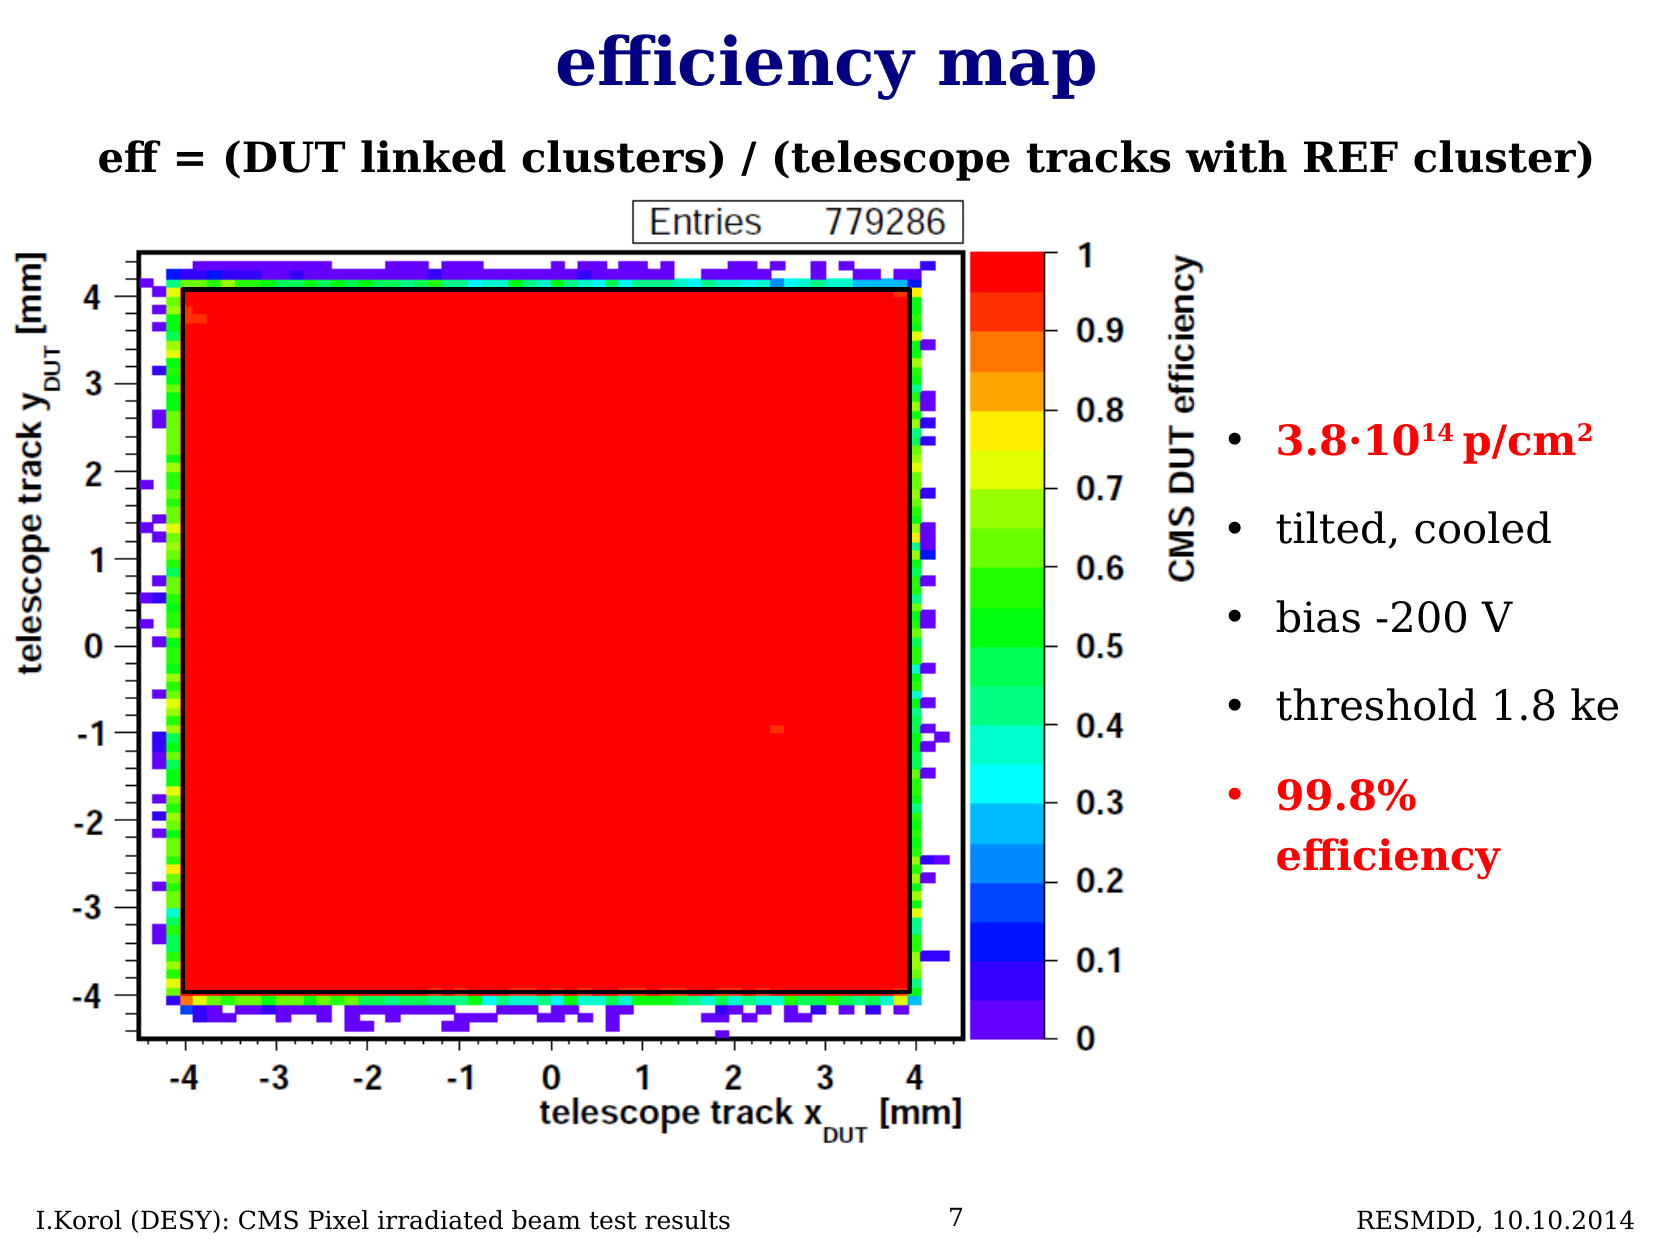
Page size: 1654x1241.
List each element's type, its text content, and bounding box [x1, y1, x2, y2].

list 3.8·1014 p/cm2 tilted, cooled bias -200 V threshold 1.8 ke 99.8% efficiency [1222, 326, 1640, 881]
title efficiency map [0, 16, 1654, 108]
text_box eff = (DUT linked clusters) / (telescope tracks with REF cluster) [97, 122, 1598, 172]
picture [10, 191, 1205, 1154]
